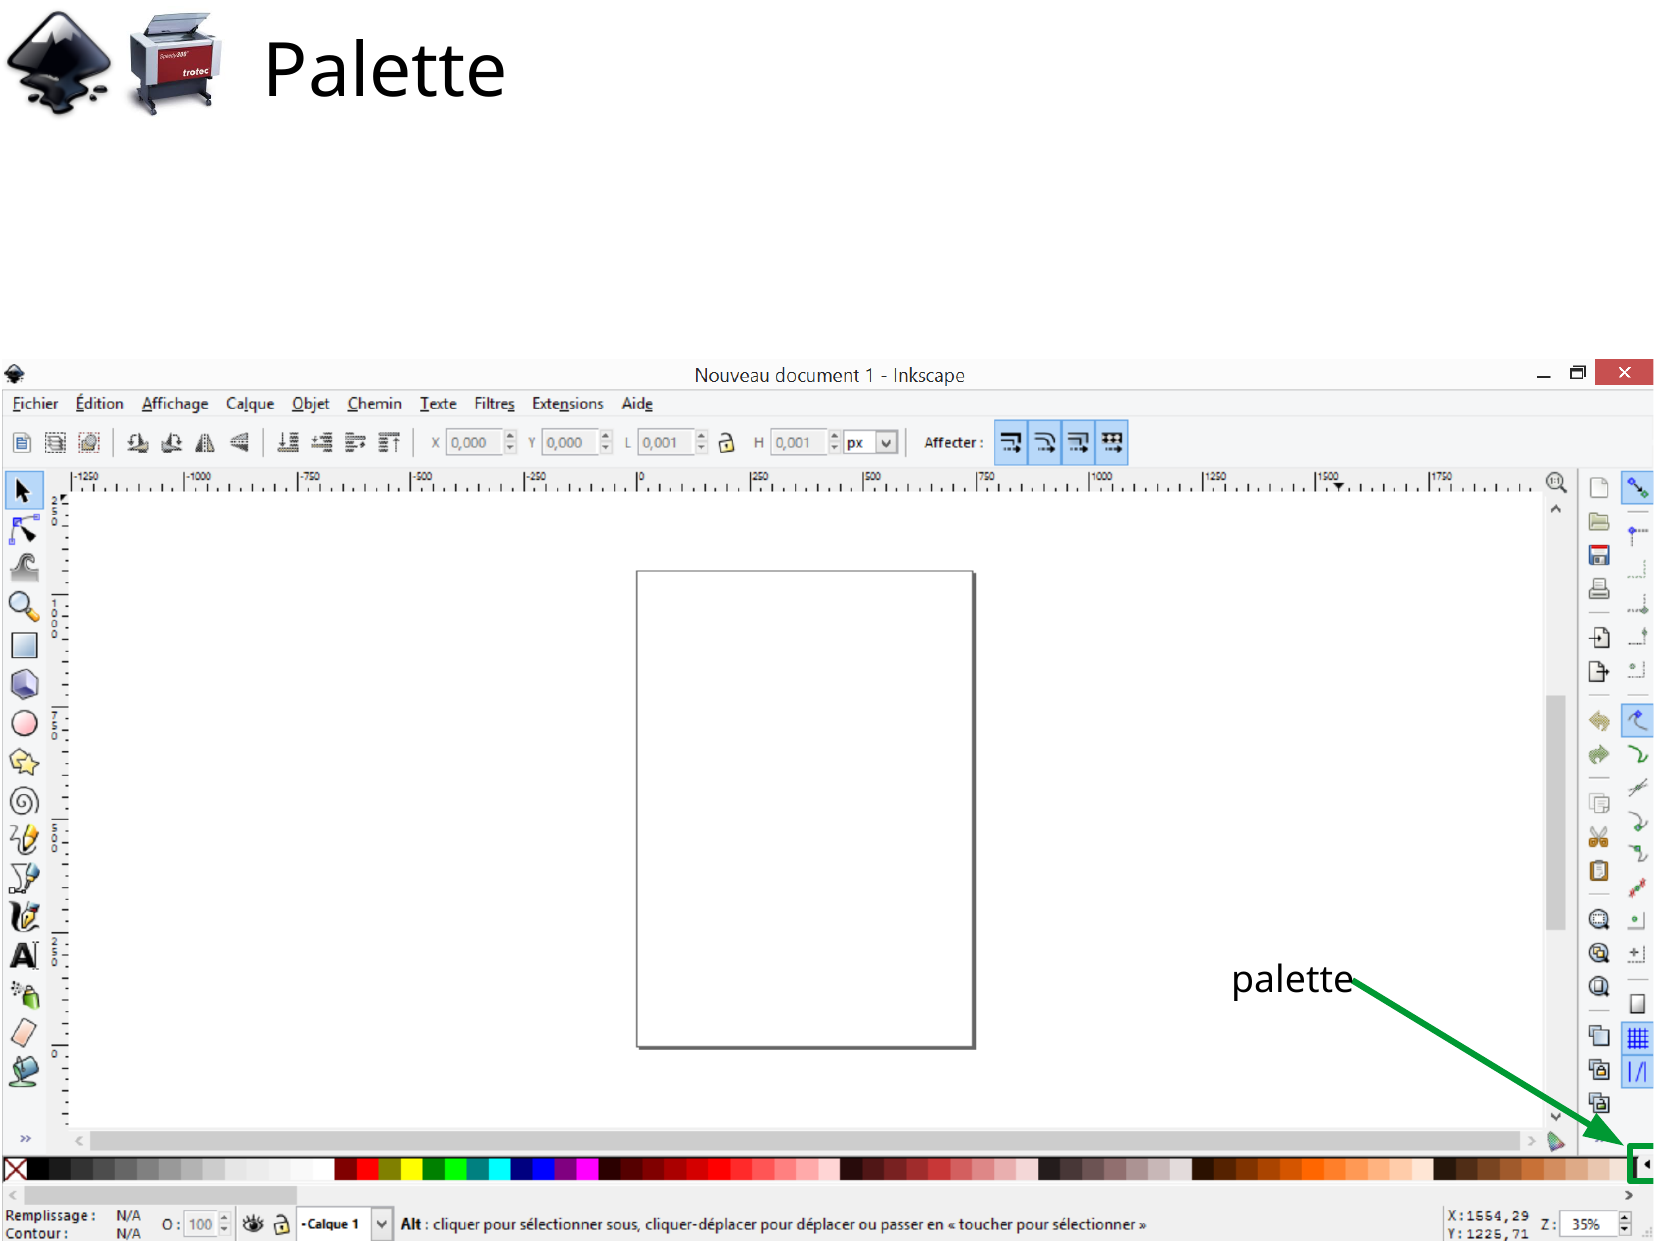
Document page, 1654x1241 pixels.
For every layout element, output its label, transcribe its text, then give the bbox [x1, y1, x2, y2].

picture [2, 359, 1654, 1241]
picture [1633, 1149, 1654, 1178]
picture [0, 5, 233, 125]
text_box palette [1216, 944, 1349, 1008]
text_box Palette [248, 9, 487, 120]
